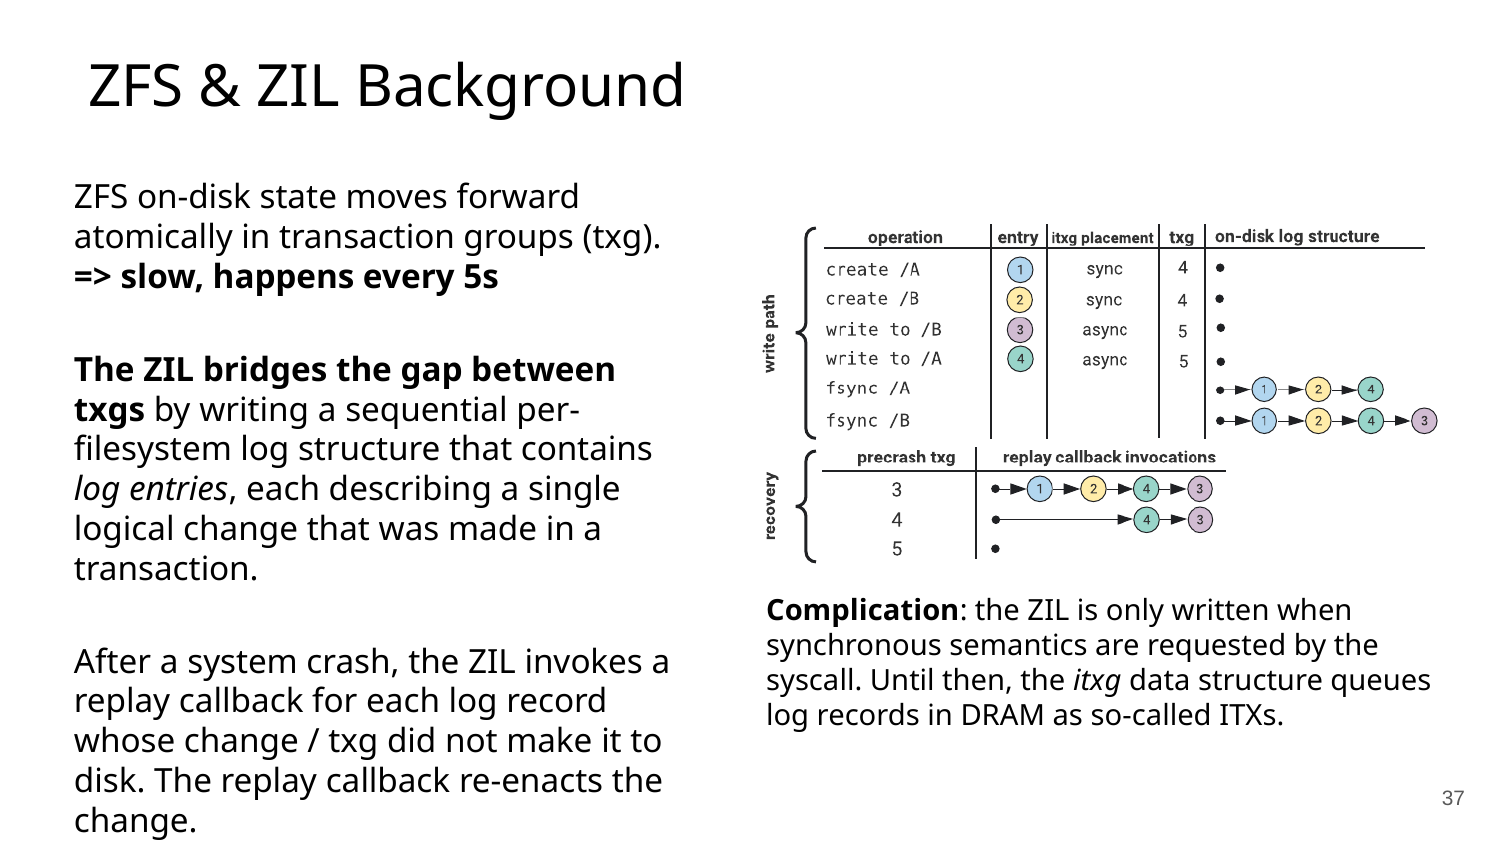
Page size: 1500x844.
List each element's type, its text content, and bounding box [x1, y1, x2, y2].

slide_number <number> [1389, 764, 1480, 830]
picture [739, 174, 1477, 605]
text_box Complication: the ZIL is only written when synchronous semantics are requested by the syscall. Until then, the itxg data structure queues log records in DRAM as so-called ITXs. [751, 576, 1477, 753]
text_box ZFS on-disk state moves forward atomically in transaction groups (txg). => slow, happens every 5s The ZIL bridges the gap between txgs by writing a sequential per-filesystem log structure that contains log entries, each describing a single logical change that was made in a transaction. After a system crash, the ZIL invokes a replay callback for each log record whose change / txg did not make it to disk. The replay callback re-enacts the change. [58, 160, 705, 782]
title ZFS & ZIL Background [73, 33, 1069, 165]
